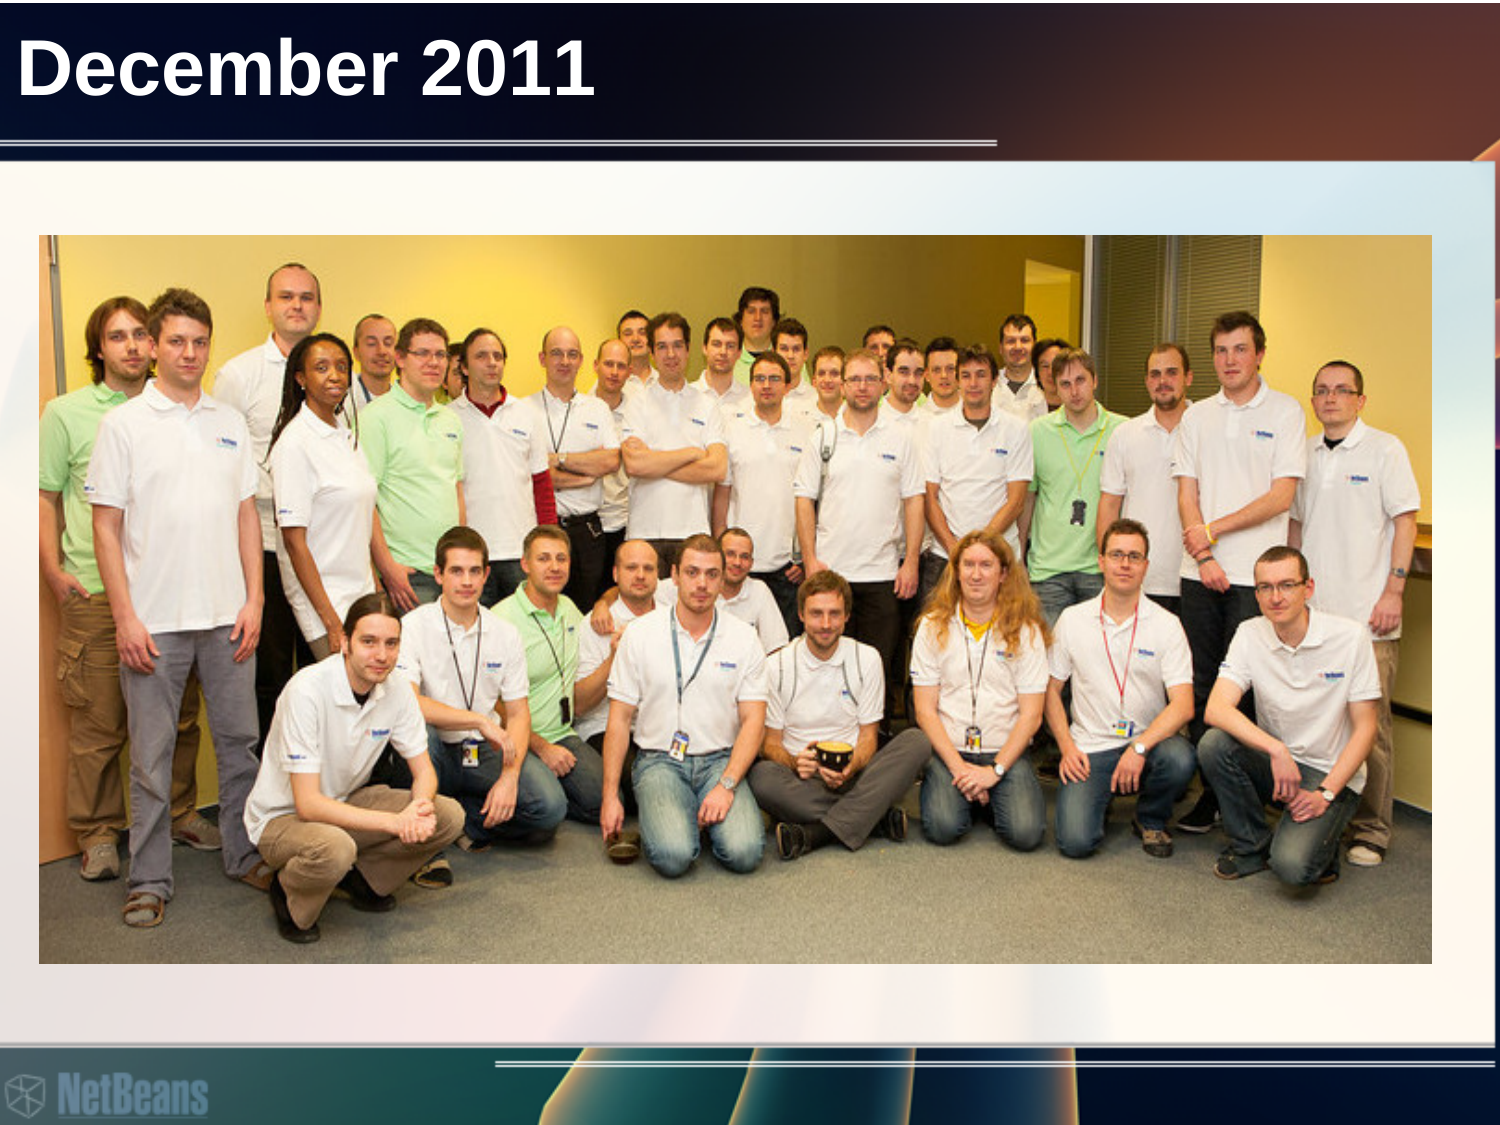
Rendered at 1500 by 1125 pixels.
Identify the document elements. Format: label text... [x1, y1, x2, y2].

picture [0, 3, 1500, 1125]
title December 2011 [16, 40, 1378, 145]
